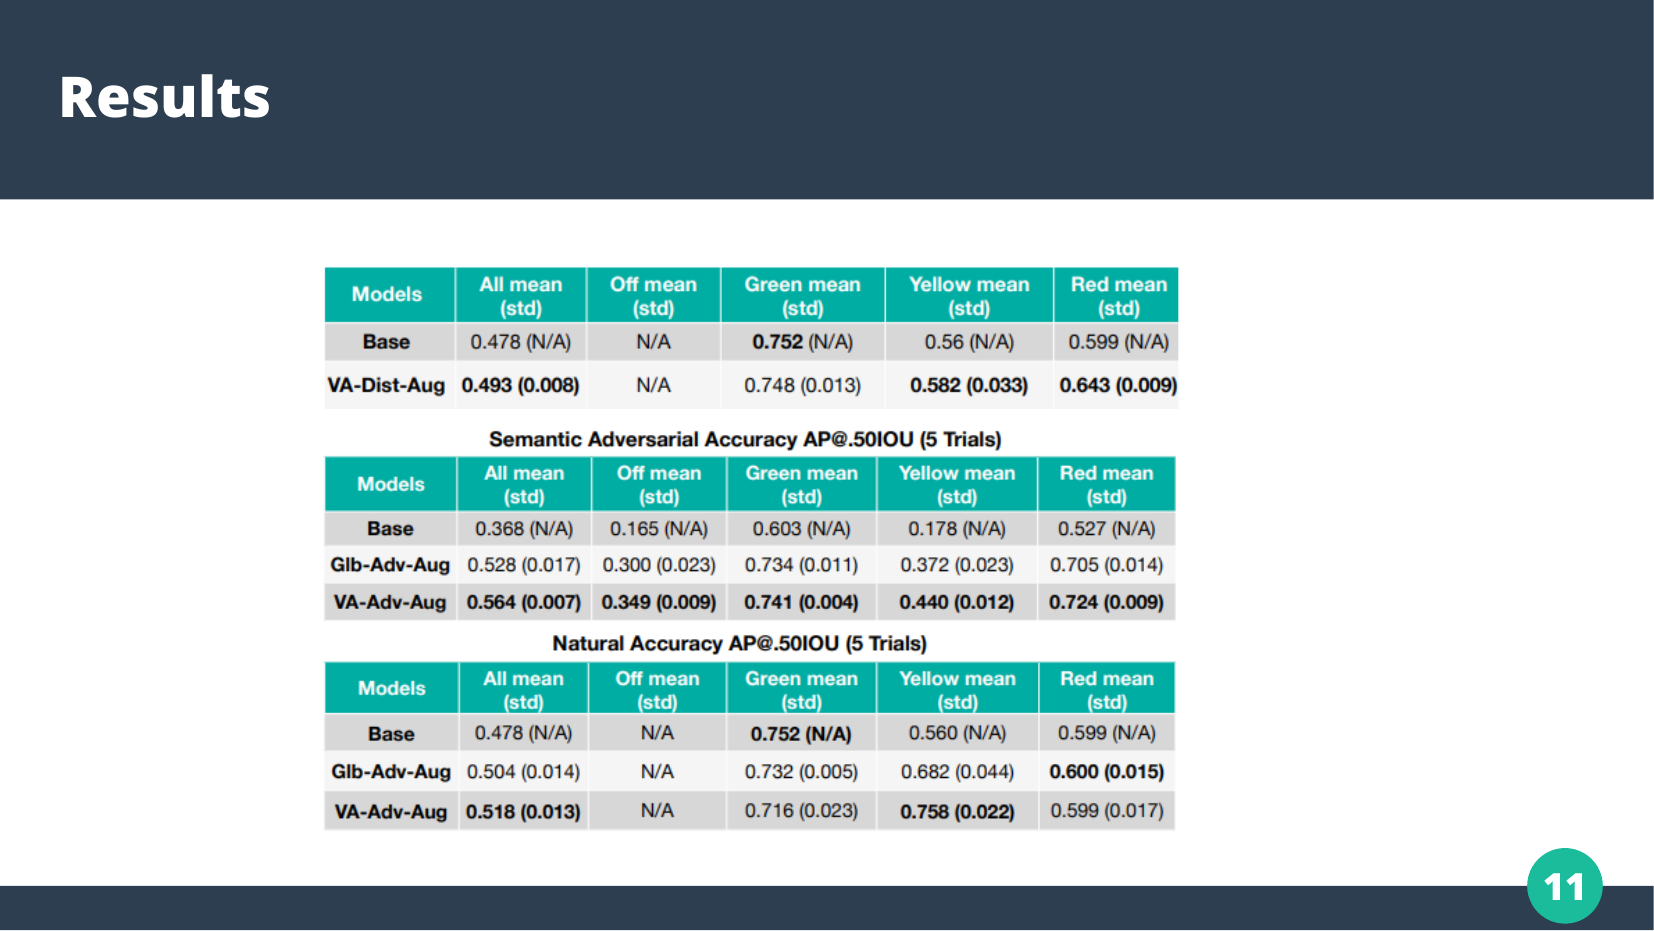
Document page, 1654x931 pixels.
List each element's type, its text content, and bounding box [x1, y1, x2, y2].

picture [313, 416, 1201, 845]
picture [321, 262, 1184, 409]
title Results [59, 37, 1595, 155]
